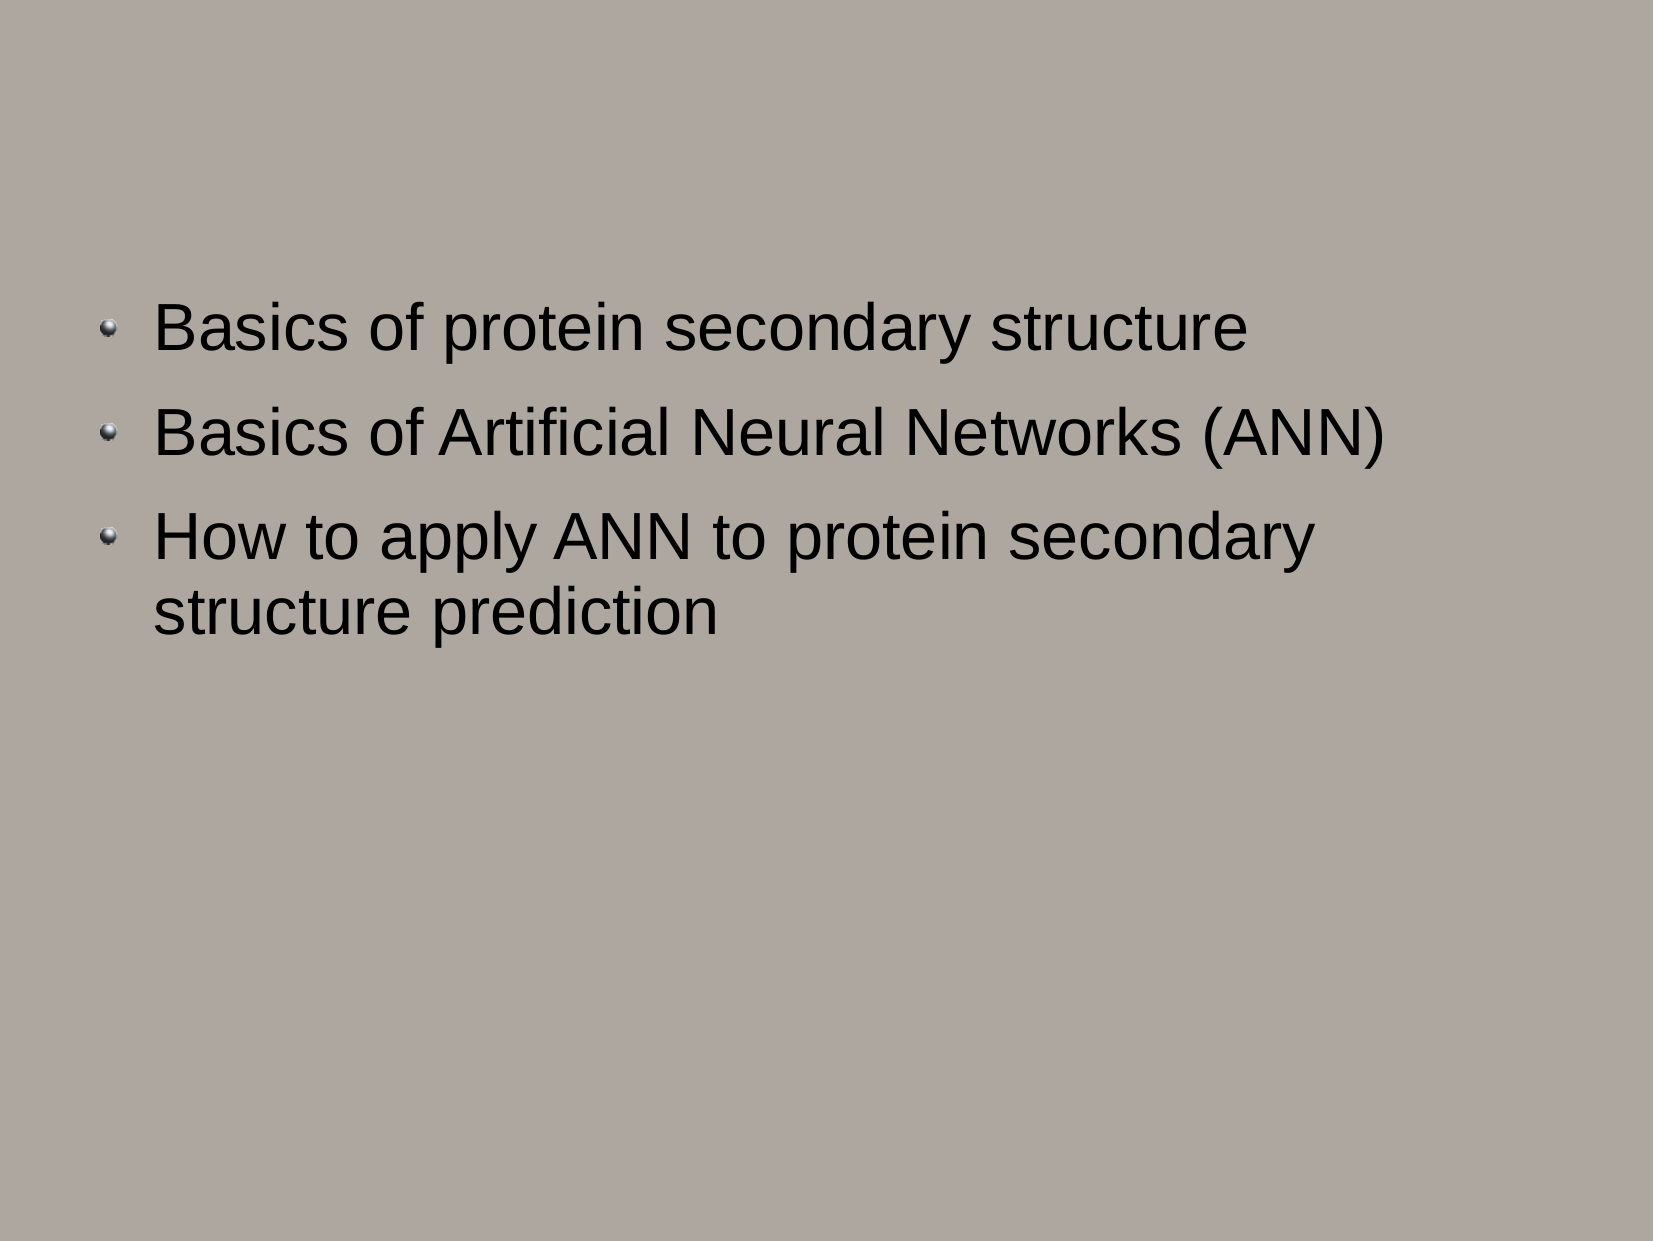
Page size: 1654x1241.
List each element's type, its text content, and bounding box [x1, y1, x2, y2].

list Basics of protein secondary structure Basics of Artificial Neural Networks (ANN) How to apply ANN to protein secondary structure prediction [82, 290, 1571, 1010]
